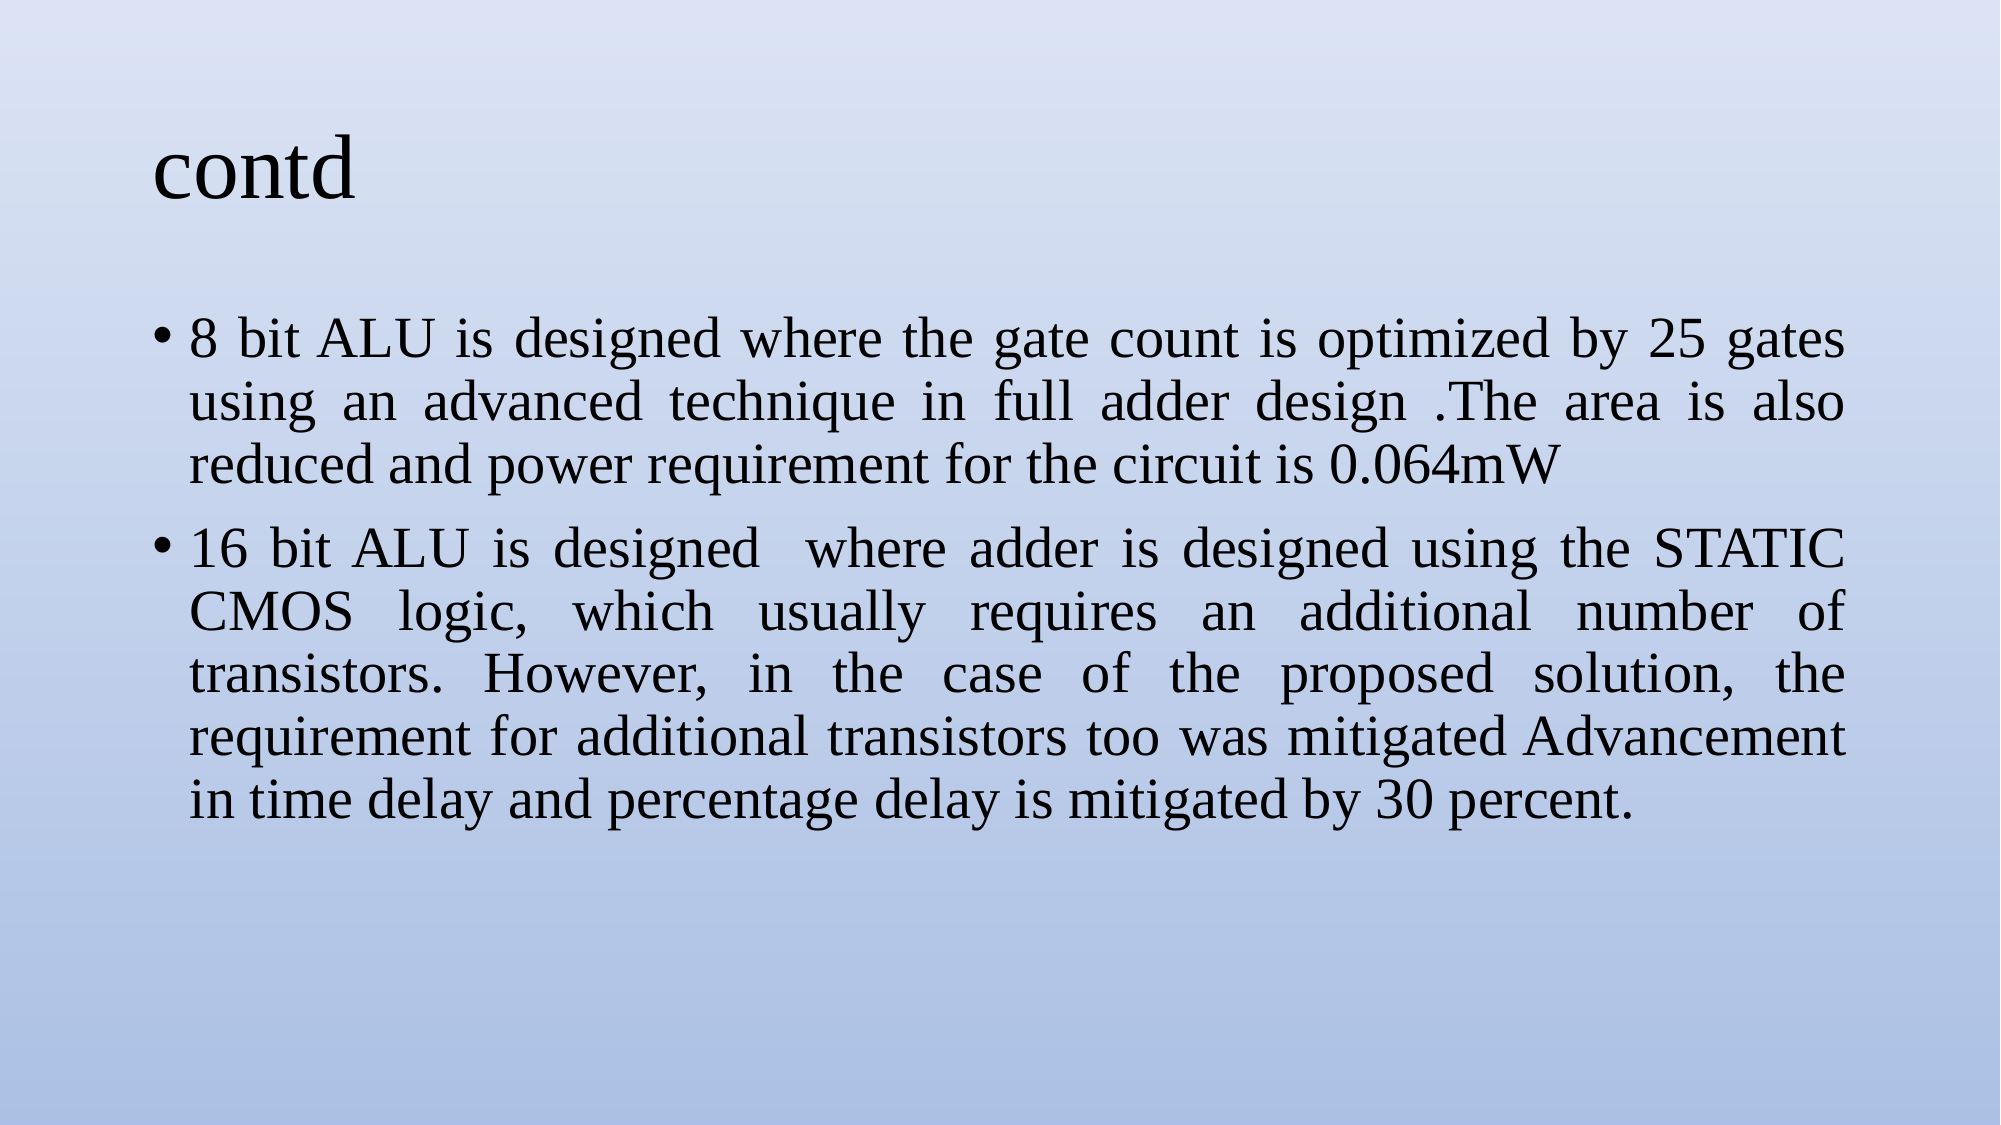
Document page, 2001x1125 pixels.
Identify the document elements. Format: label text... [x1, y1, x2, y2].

title contd [137, 59, 1863, 278]
list 8 bit ALU is designed where the gate count is optimized by 25 gates using an advanced technique in full adder design .The area is also reduced and power requirement for the circuit is 0.064mW 16 bit ALU is designed where adder is designed using the STATIC CMOS logic, which usually requires an additional number of transistors. However, in the case of the proposed solution, the requirement for additional transistors too was mitigated Advancement in time delay and percentage delay is mitigated by 30 percent. [137, 299, 1863, 1014]
